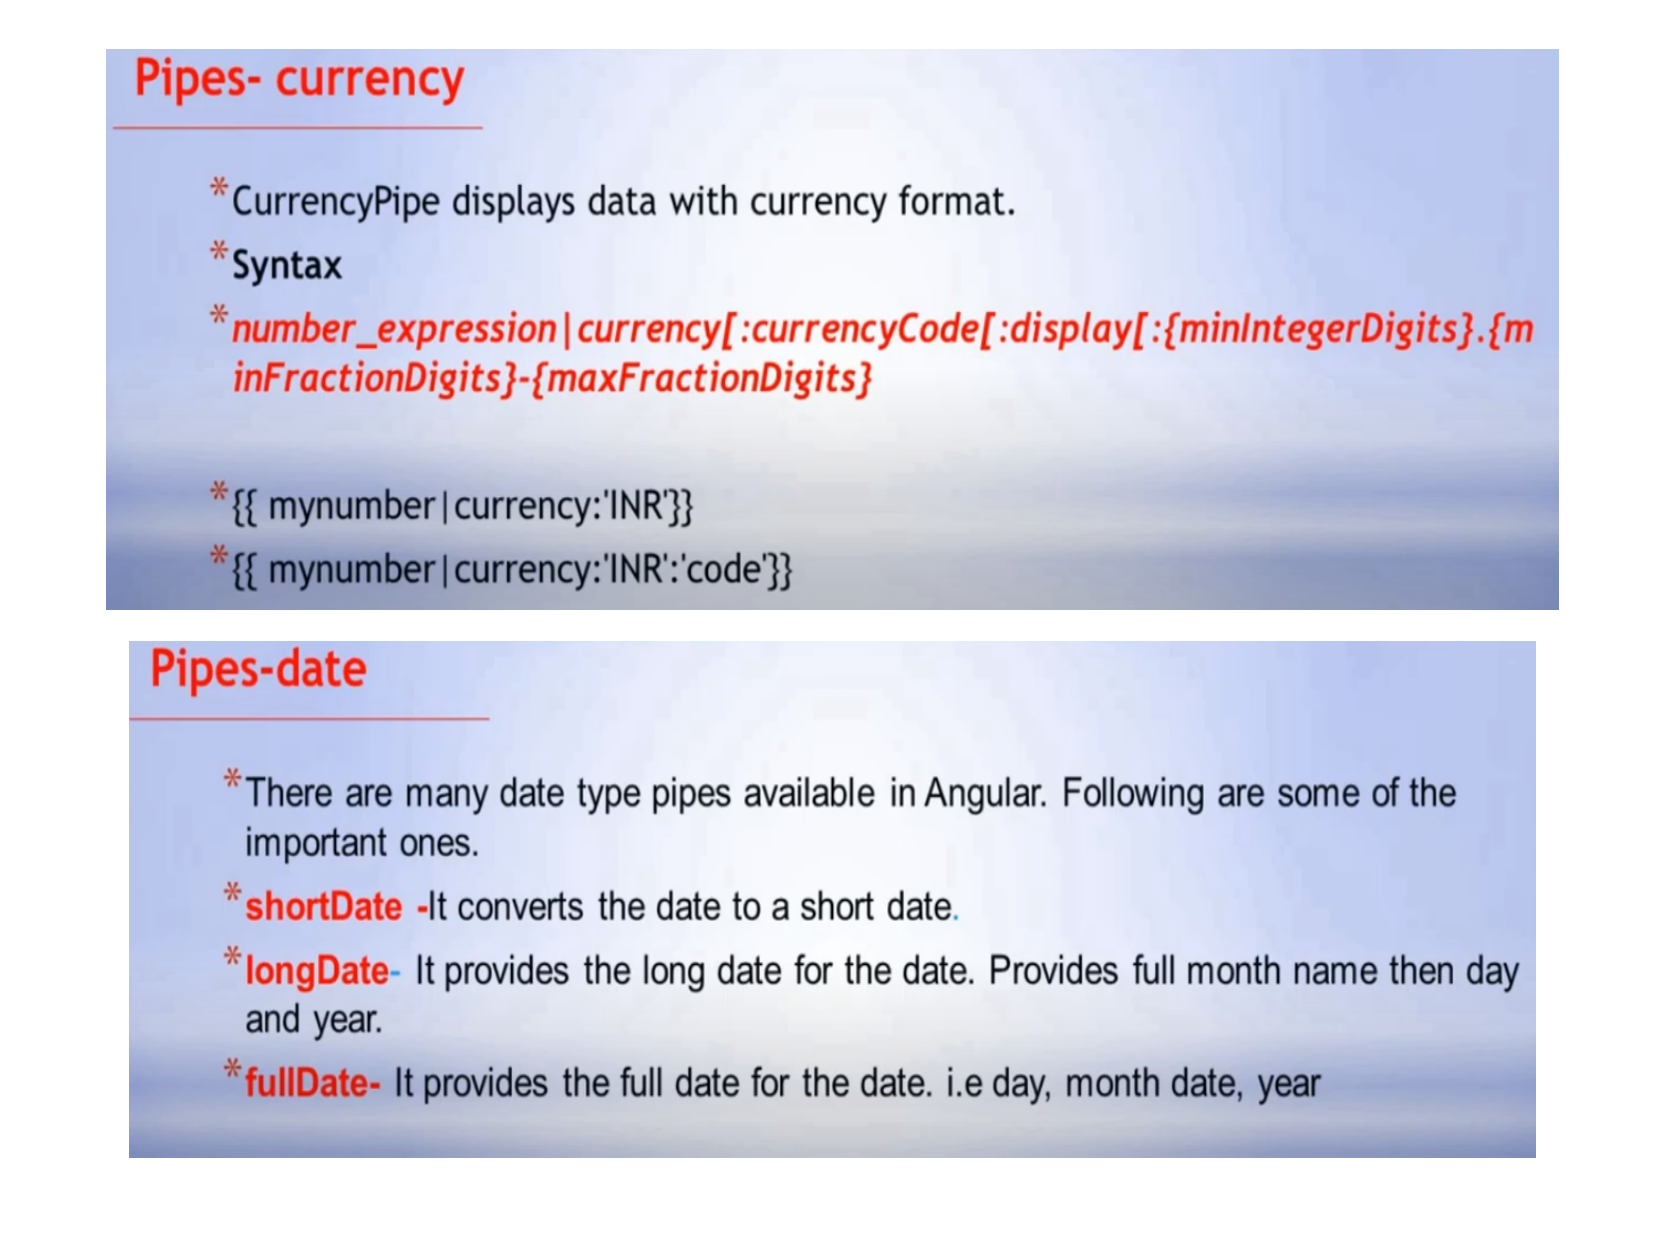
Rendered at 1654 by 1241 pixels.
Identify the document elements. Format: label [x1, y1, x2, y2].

picture [129, 641, 1536, 1158]
picture [106, 49, 1559, 610]
